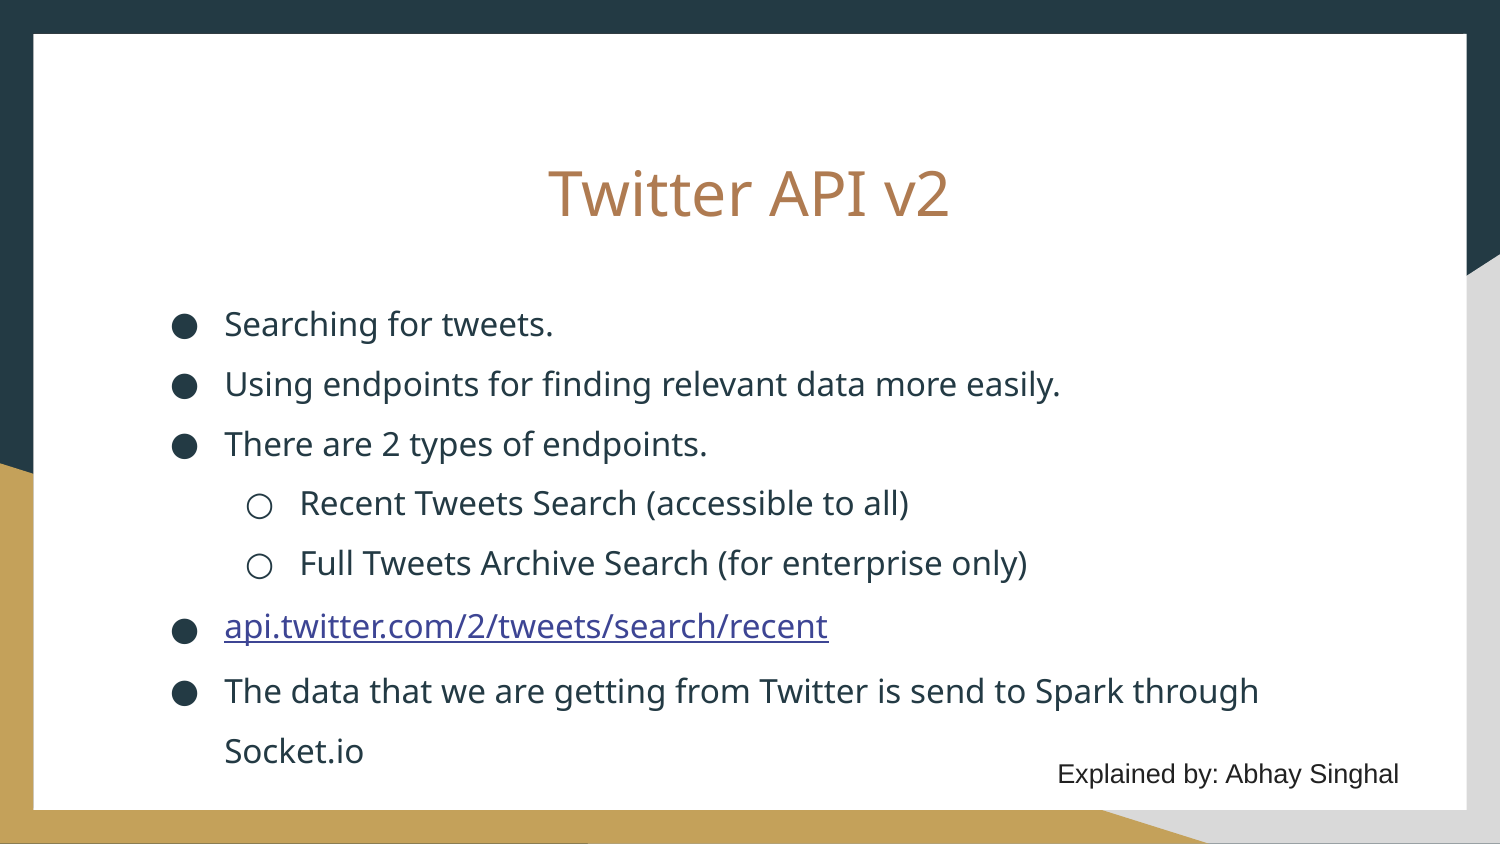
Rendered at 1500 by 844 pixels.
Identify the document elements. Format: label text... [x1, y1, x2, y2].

text_box Explained by: Abhay Singhal [1042, 741, 1443, 805]
title Twitter API v2 [423, 138, 1077, 257]
list Searching for tweets. Using endpoints for finding relevant data more easily. There are 2 types of endpoints. Recent Tweets Search (accessible to all) Full Tweets Archive Search (for enterprise only) api.twitter.com/2/tweets/search/recent The data that we are getting from Twitter is send to Spark through Socket.io [134, 267, 1366, 714]
